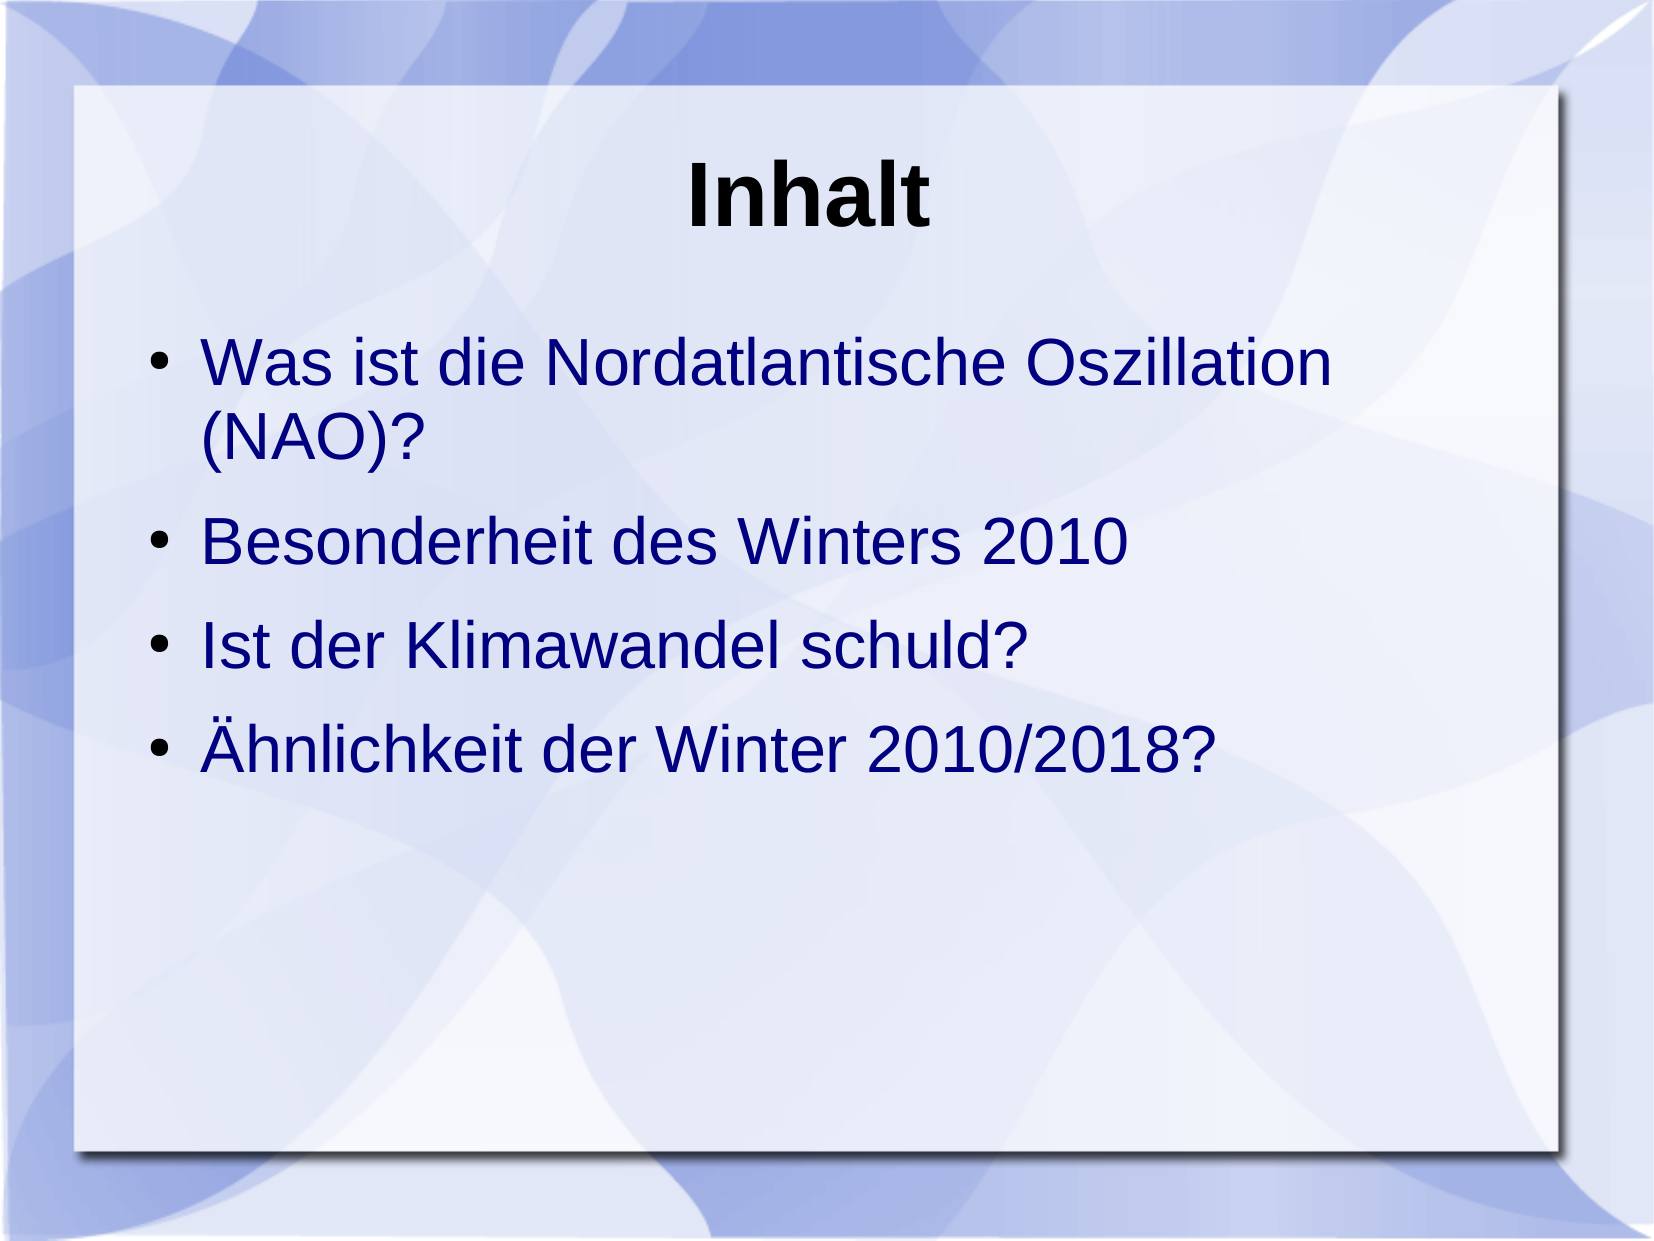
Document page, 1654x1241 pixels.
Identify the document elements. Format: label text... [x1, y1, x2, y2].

title Inhalt [82, 90, 1536, 298]
picture [0, 0, 1654, 1241]
list Was ist die Nordatlantische Oszillation (NAO)? Besonderheit des Winters 2010 Ist der Klimawandel schuld? Ähnlichkeit der Winter 2010/2018? [129, 324, 1489, 975]
